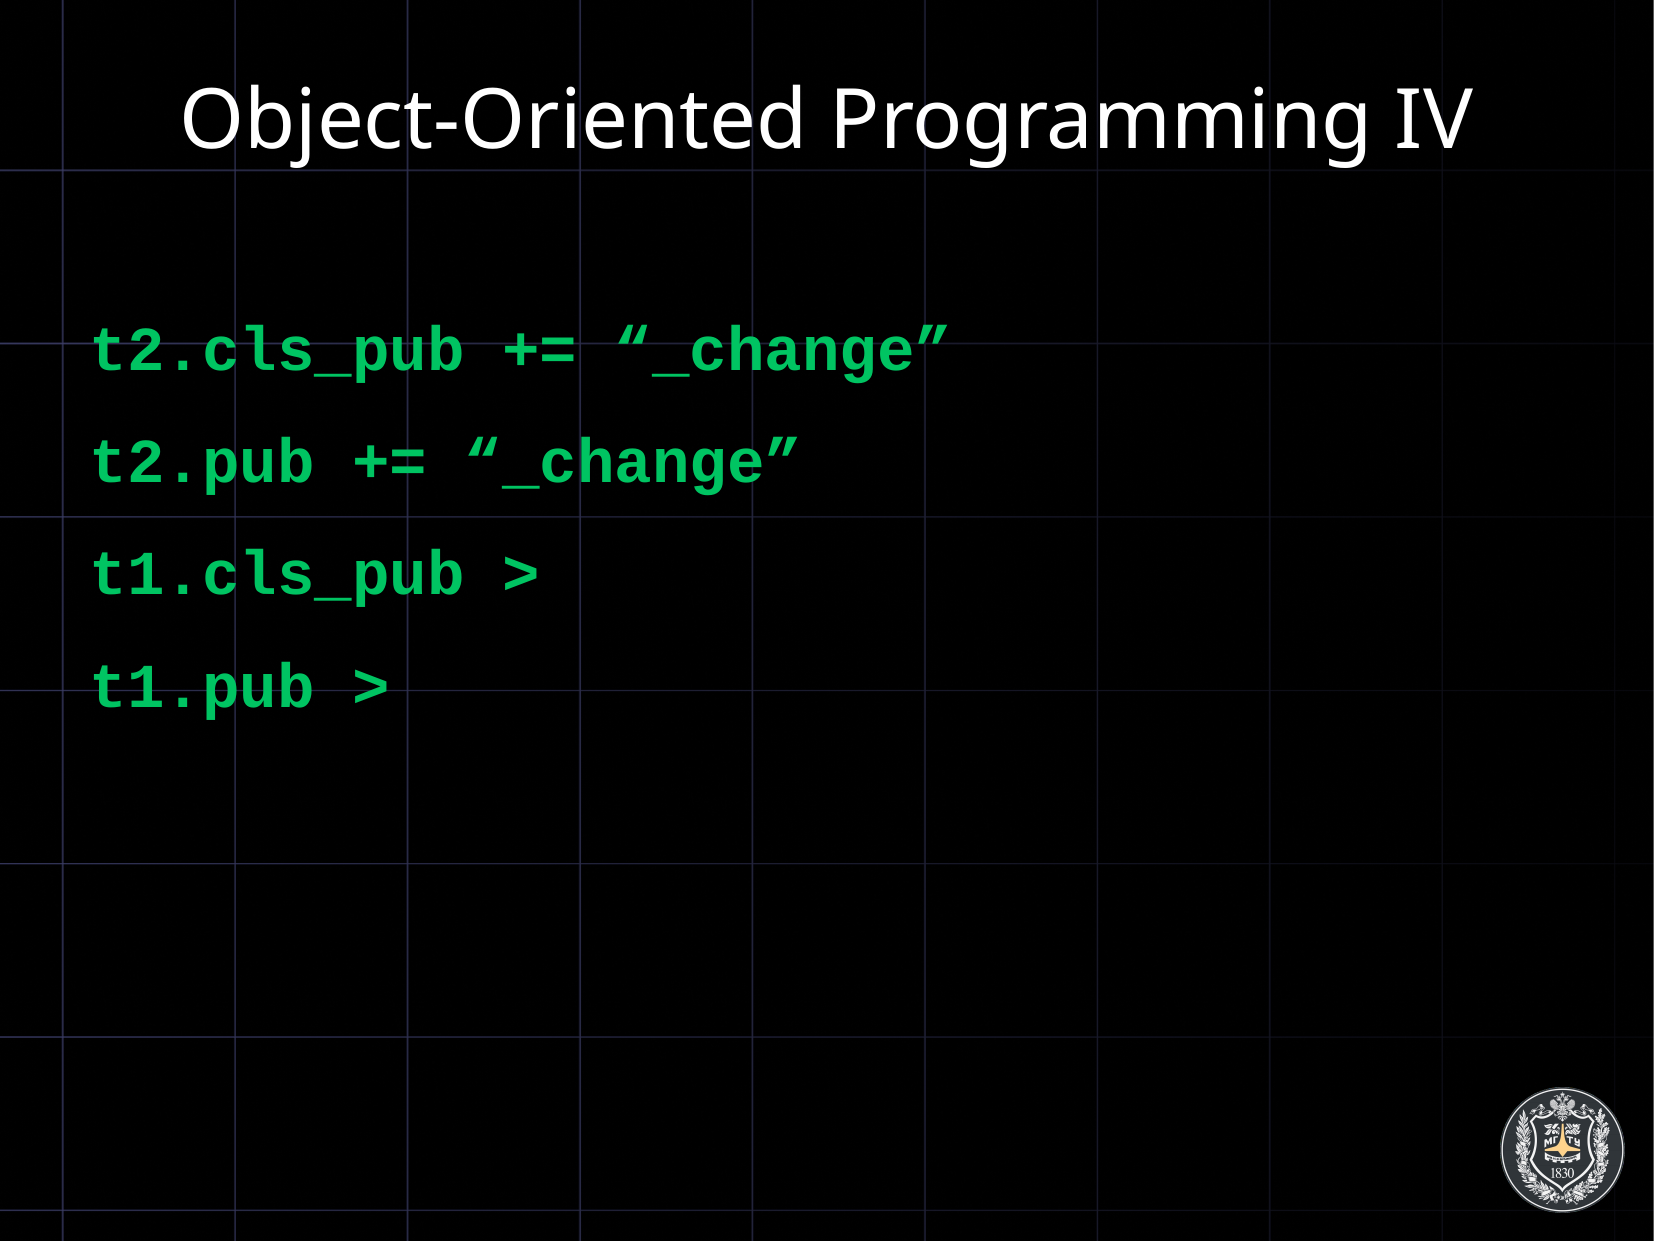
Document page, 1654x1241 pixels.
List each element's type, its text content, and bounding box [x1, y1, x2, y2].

text_box Object-Oriented Programming IV [82, 37, 1571, 187]
text_box t2.cls_pub += “_change” t2.pub += “_change” t1.cls_pub > t1.pub > [74, 187, 1575, 1241]
picture [0, 0, 1654, 1241]
